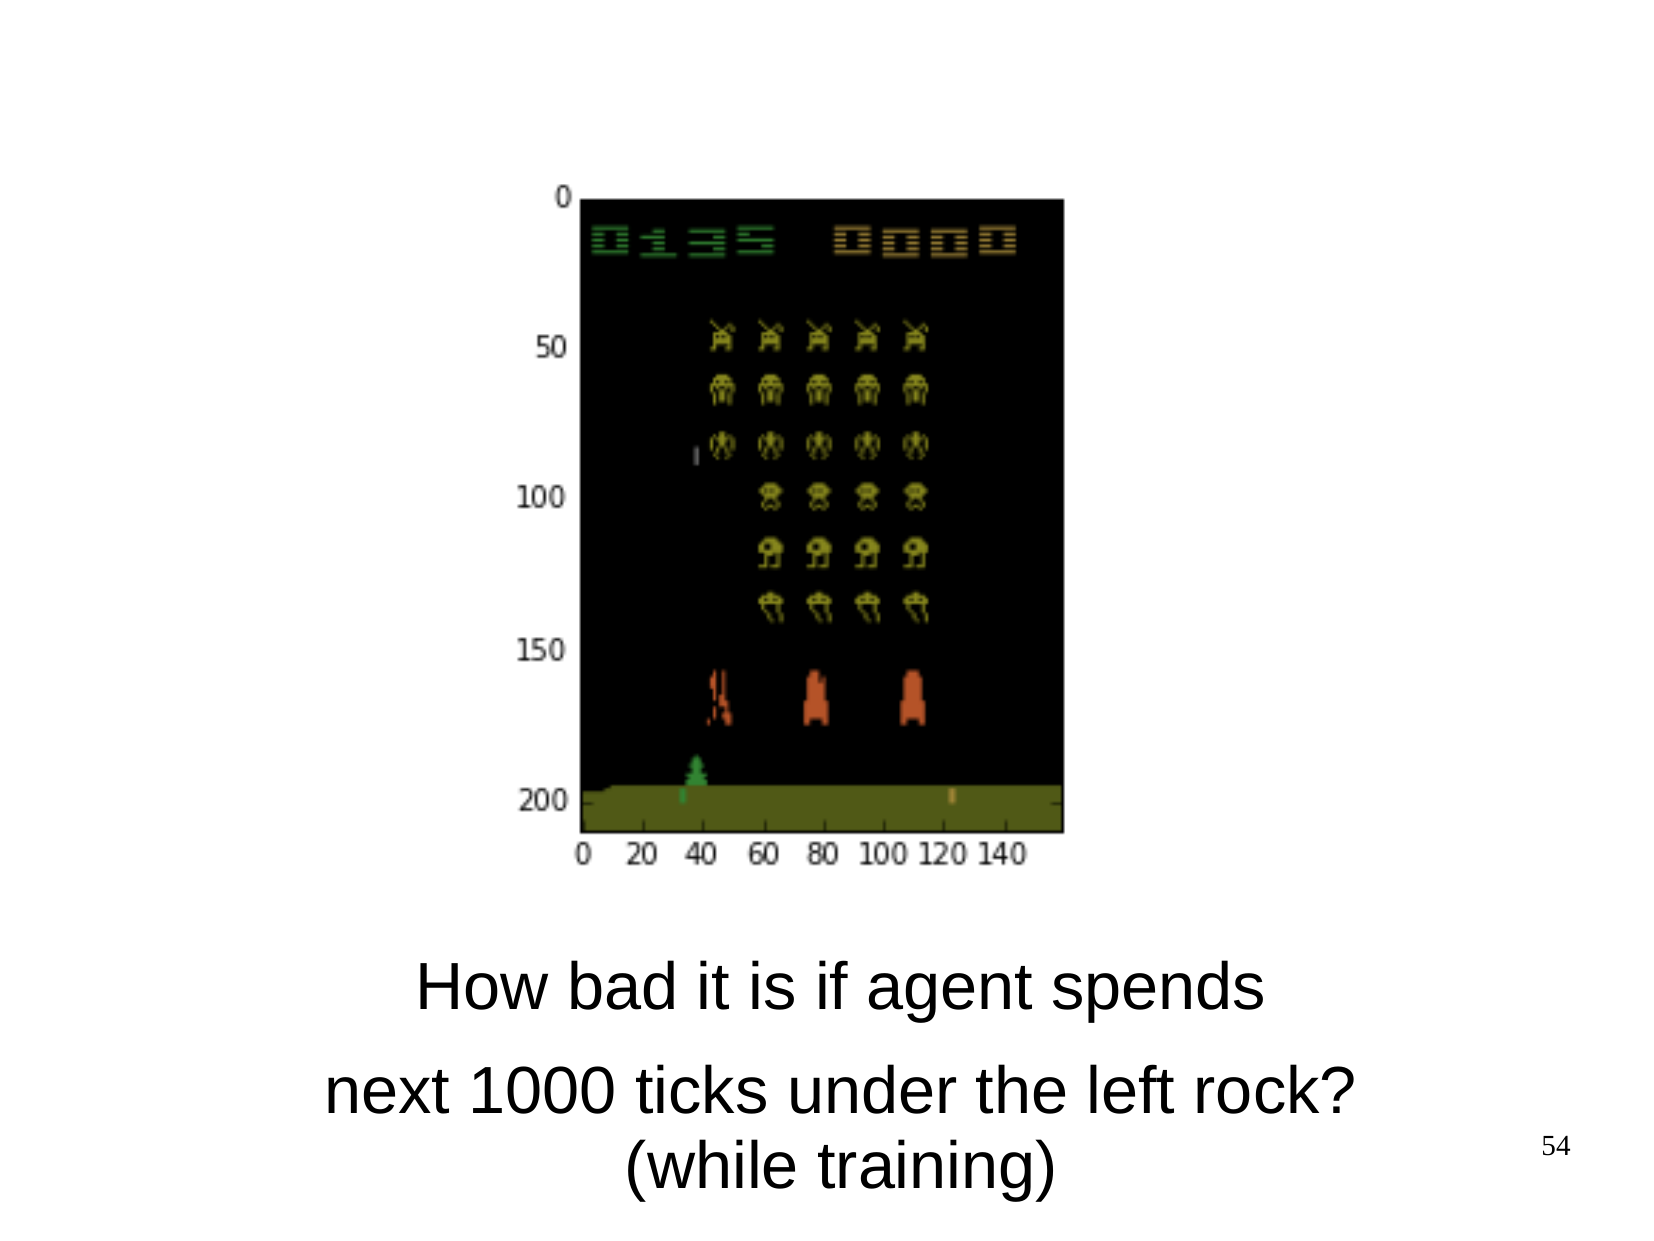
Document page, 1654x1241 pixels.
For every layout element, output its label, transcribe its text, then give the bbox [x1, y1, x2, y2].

picture [496, 166, 1082, 891]
list How bad it is if agent spends next 1000 ticks under the left rock? (while training) [61, 949, 1551, 1241]
